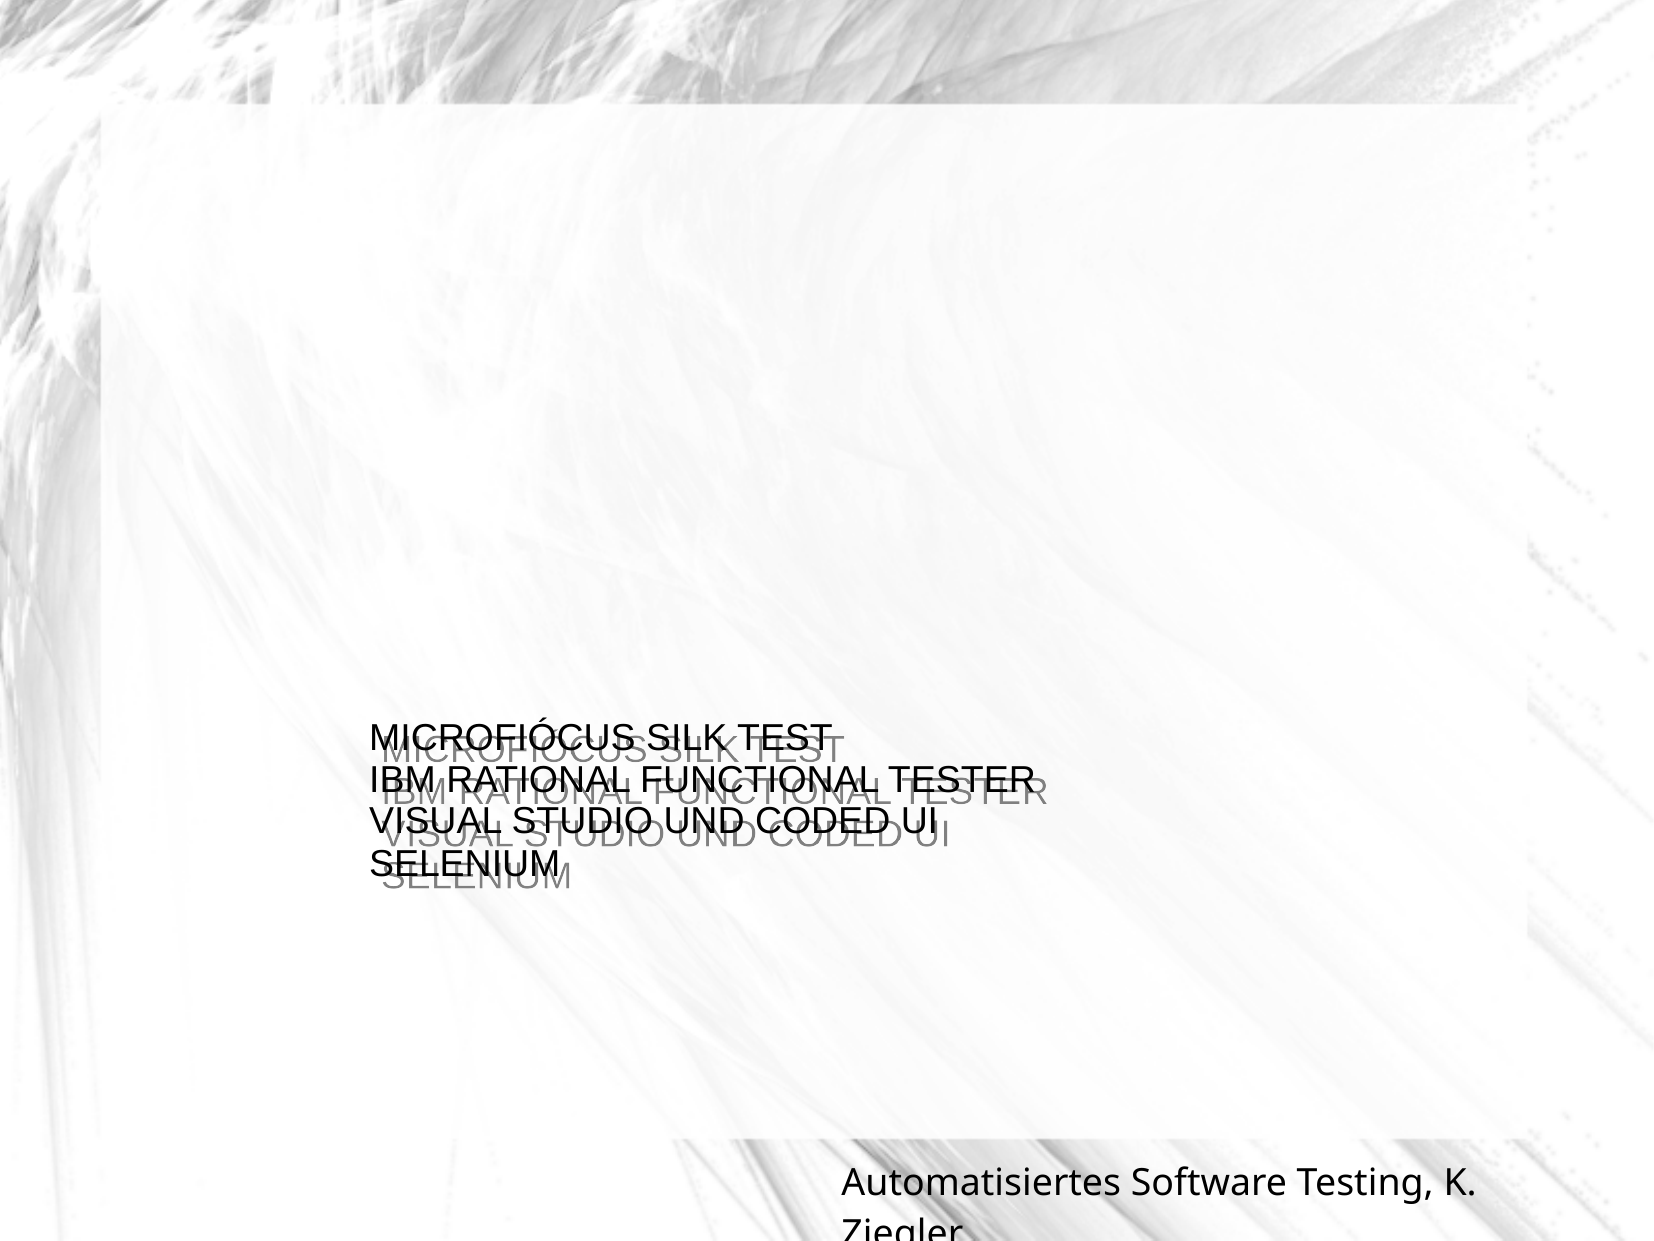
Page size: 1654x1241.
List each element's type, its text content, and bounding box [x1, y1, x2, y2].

picture [932, 1228, 942, 1234]
picture [878, 1228, 888, 1234]
picture [898, 1228, 910, 1241]
picture [0, 0, 1654, 1241]
text_box MICROFIÓCUS SILK TEST IBM RATIONAL FUNCTIONAL TESTER VISUAL STUDIO UND CODED UI SELENIUM [354, 708, 1052, 892]
text_box Automatisiertes Software Testing, K. Ziegler [826, 1147, 1618, 1210]
